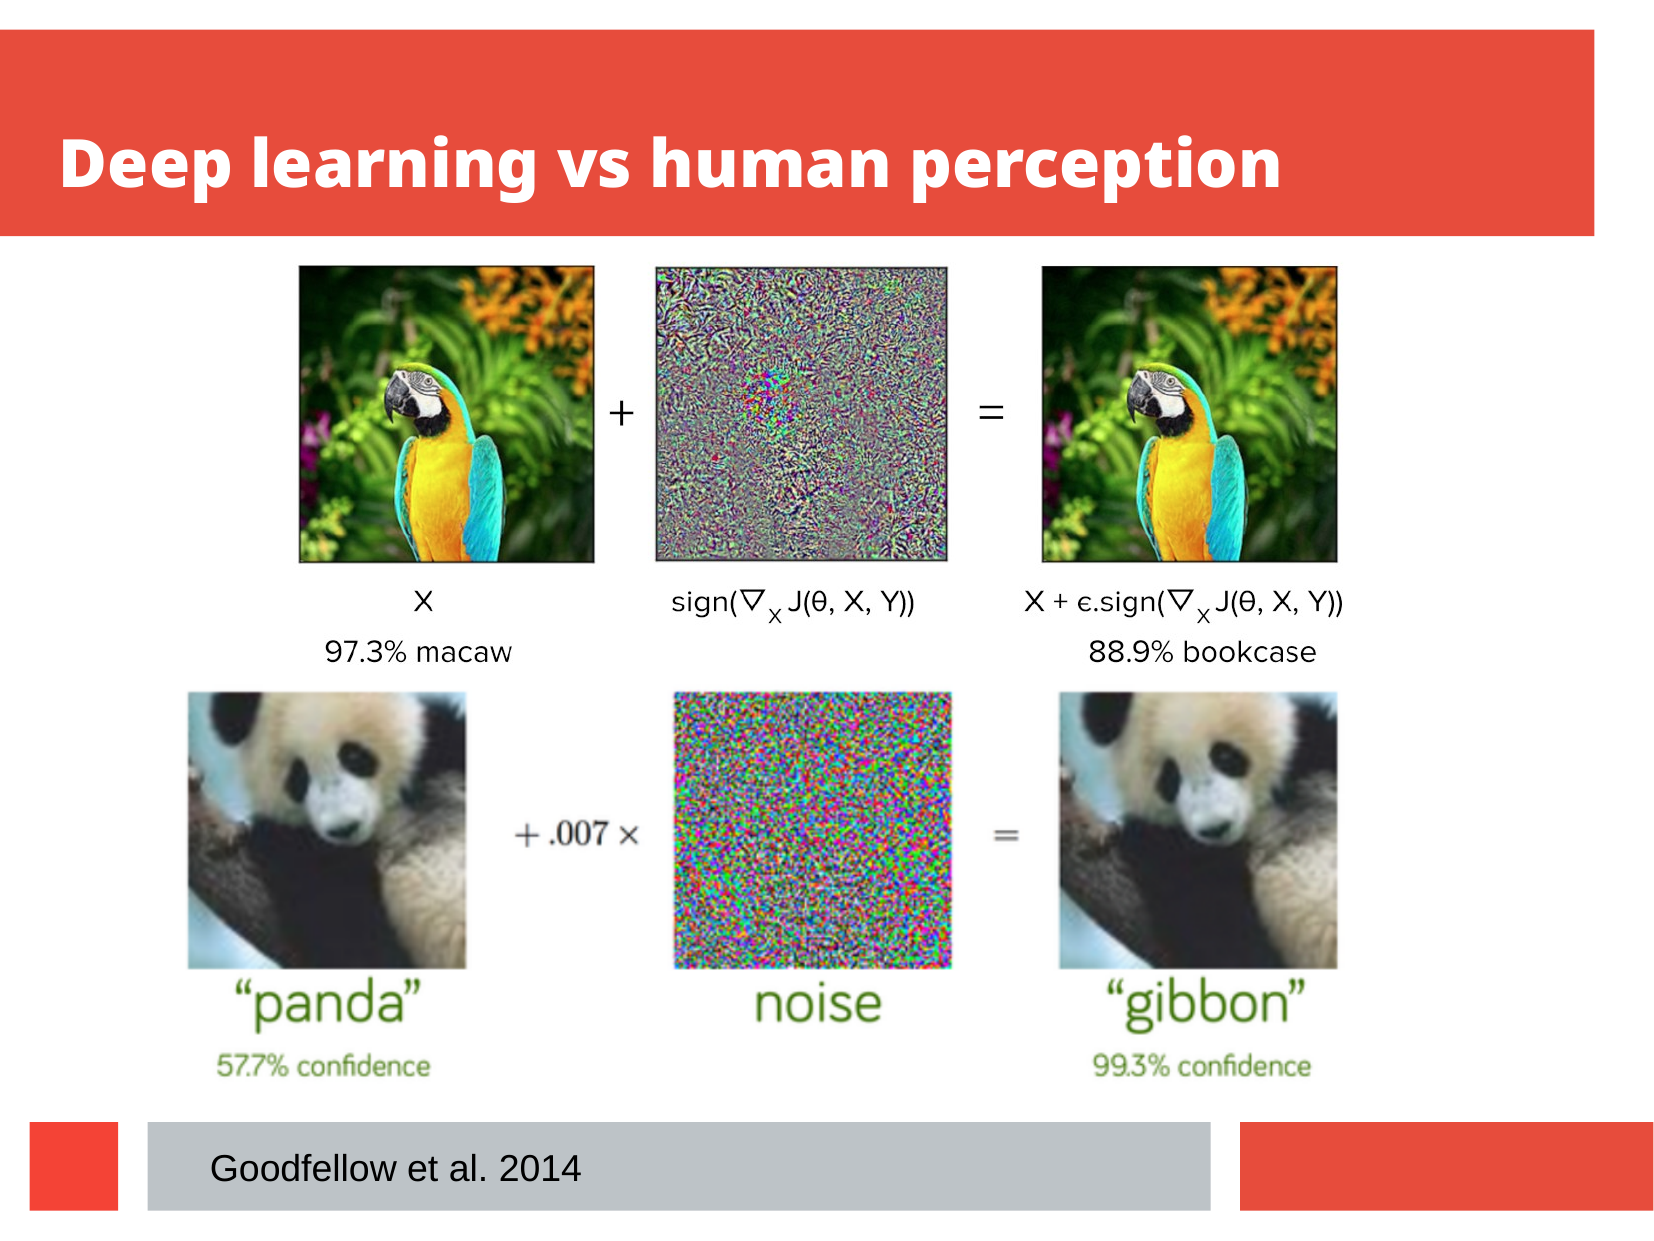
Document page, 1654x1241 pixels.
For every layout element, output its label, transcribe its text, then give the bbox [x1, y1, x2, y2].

title Deep learning vs human perception [59, 59, 1595, 207]
text_box Goodfellow et al. 2014 [195, 1140, 1051, 1197]
picture [149, 255, 1366, 1091]
